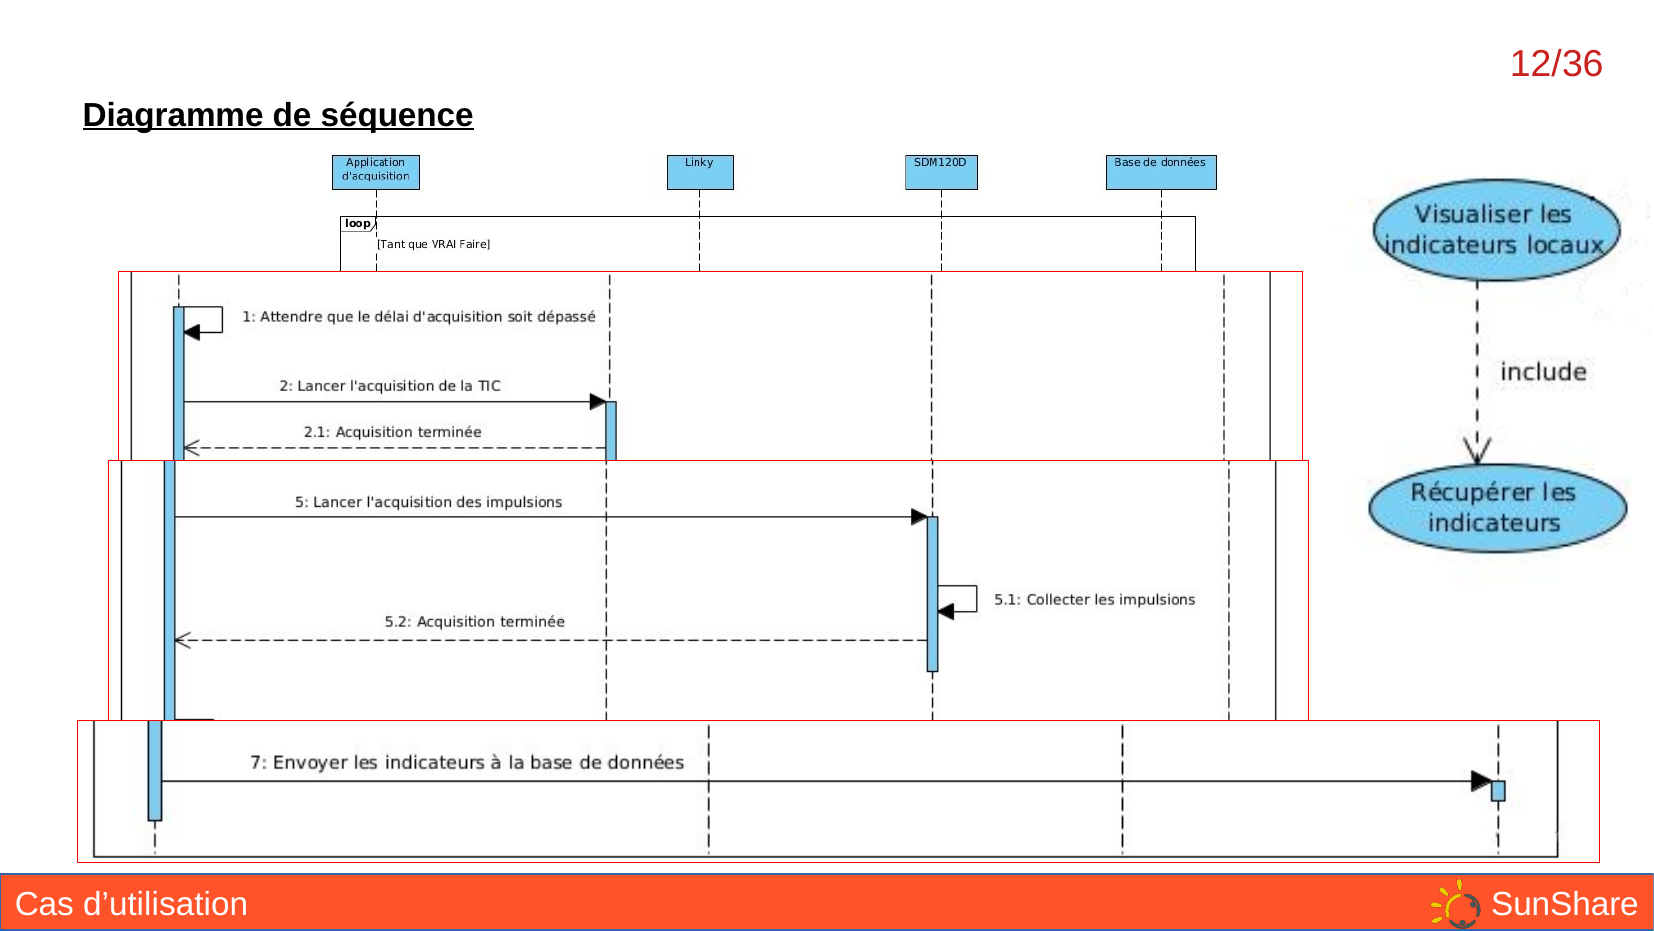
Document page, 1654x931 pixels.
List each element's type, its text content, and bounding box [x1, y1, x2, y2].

picture [77, 153, 1600, 863]
picture [1332, 175, 1650, 591]
text_box Cas d’utilisation [0, 874, 367, 931]
title Diagramme de séquence [82, 37, 1571, 193]
picture [1429, 877, 1483, 931]
